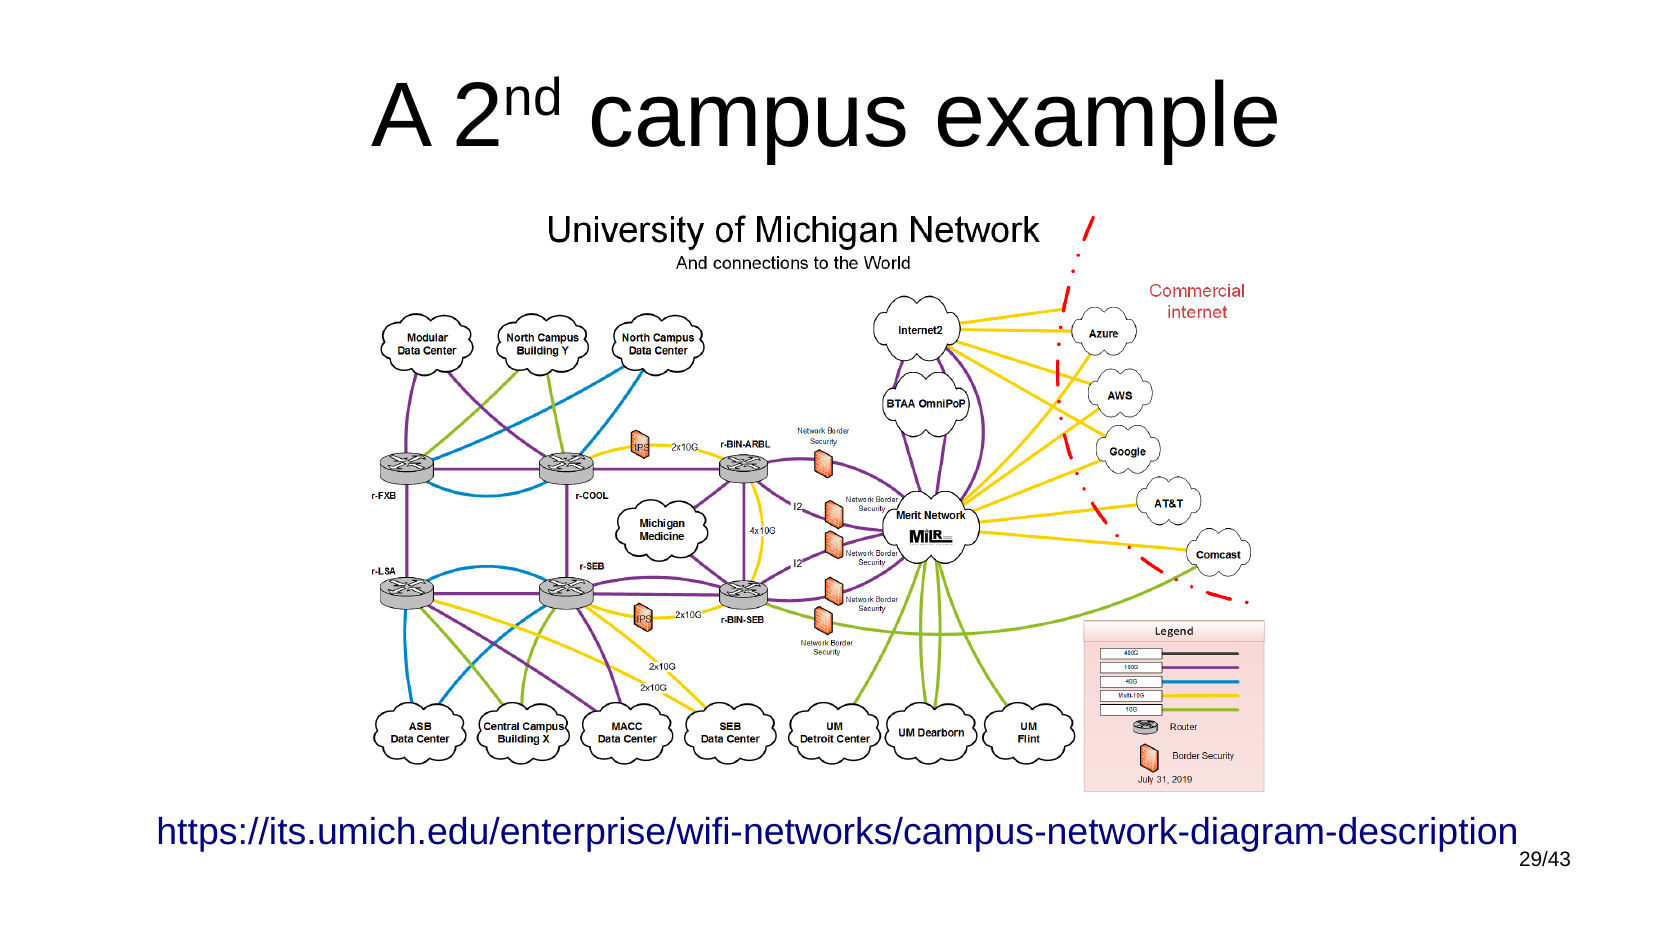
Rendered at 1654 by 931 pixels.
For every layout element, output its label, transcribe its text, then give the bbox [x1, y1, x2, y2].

picture [366, 200, 1265, 792]
title A 2nd campus example [82, 37, 1571, 193]
text_box https://its.umich.edu/enterprise/wifi-networks/campus-network-diagram-description [141, 803, 1534, 861]
